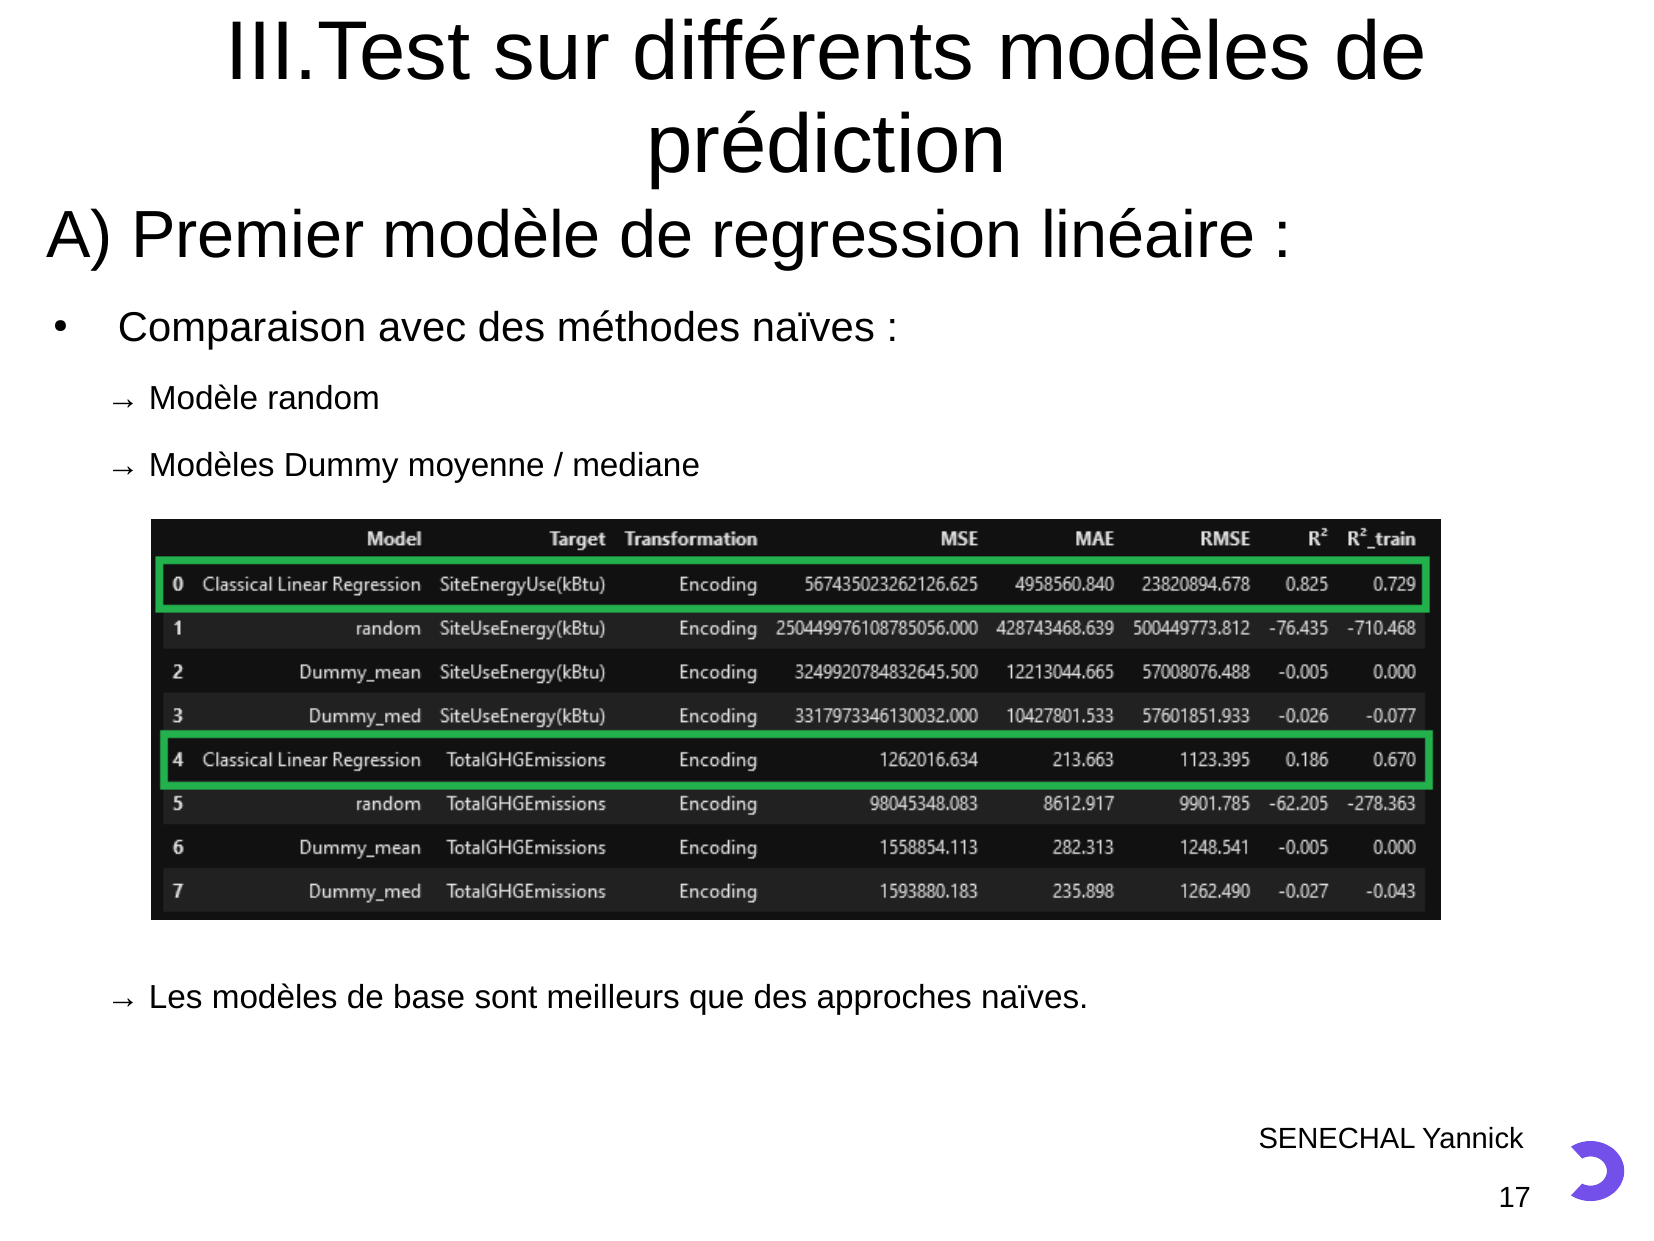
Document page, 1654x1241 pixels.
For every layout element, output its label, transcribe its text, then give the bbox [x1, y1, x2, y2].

picture [1539, 1125, 1642, 1217]
list Comparaison avec des méthodes naïves : → Modèle random → Modèles Dummy moyenne / mediane → Les modèles de base sont meilleurs que des approches naïves. [35, 303, 1524, 1241]
picture [151, 519, 1441, 920]
title III.Test sur différents modèles de prédiction [82, 0, 1571, 201]
list A) Premier modèle de regression linéaire : [0, 197, 1464, 1016]
